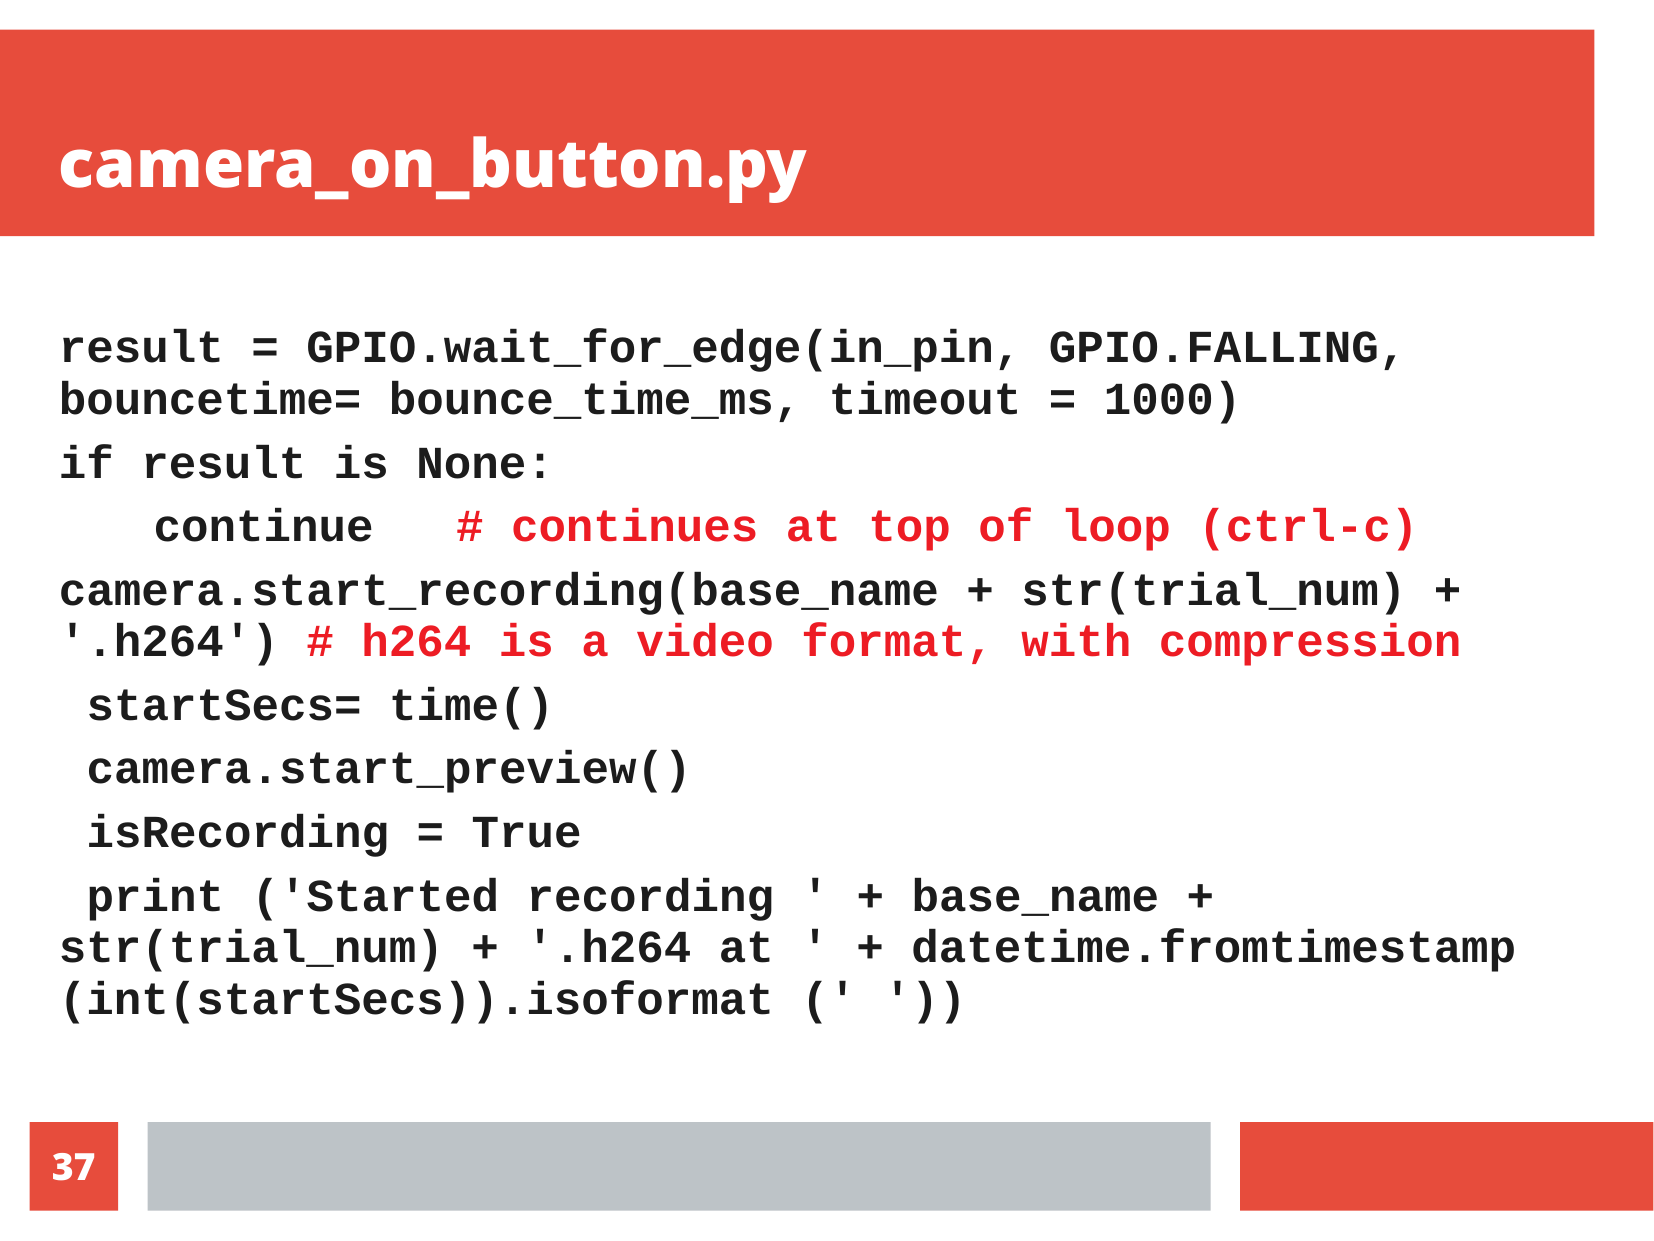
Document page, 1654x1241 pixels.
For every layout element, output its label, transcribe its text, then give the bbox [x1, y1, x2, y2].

title camera_on_button.py [59, 59, 1595, 207]
list result = GPIO.wait_for_edge(in_pin, GPIO.FALLING, bouncetime= bounce_time_ms, timeout = 1000) if result is None: continue # continues at top of loop (ctrl-c) camera.start_recording(base_name + str(trial_num) + '.h264') # h264 is a video format, with compression startSecs= time() camera.start_preview() isRecording = True print ('Started recording ' + base_name + str(trial_num) + '.h264 at ' + datetime.fromtimestamp (int(startSecs)).isoformat (' ')) [59, 324, 1565, 1093]
